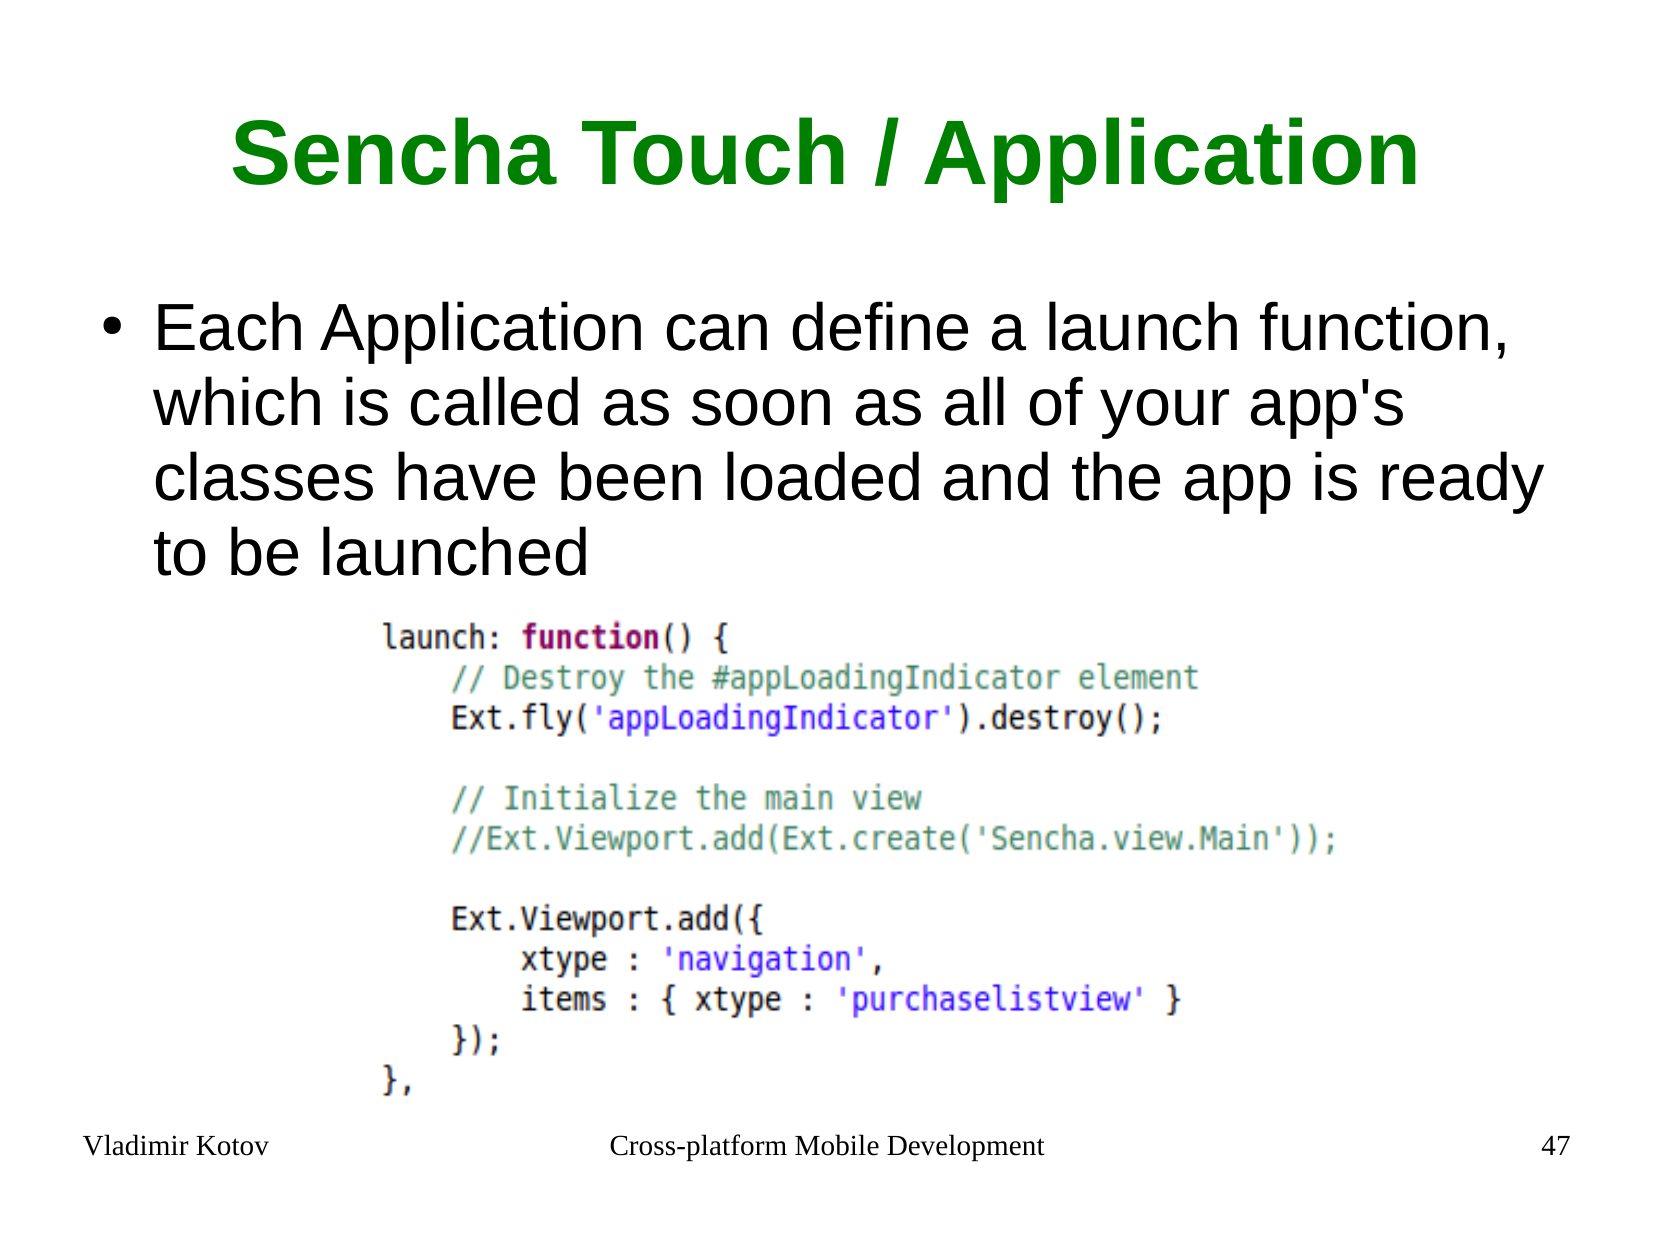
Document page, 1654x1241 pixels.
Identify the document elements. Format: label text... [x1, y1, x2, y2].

list Each Application can define a launch function, which is called as soon as all of your app's classes have been loaded and the app is ready to be launched [82, 290, 1577, 611]
title Sencha Touch / Application [82, 56, 1571, 250]
picture [323, 614, 1368, 1127]
